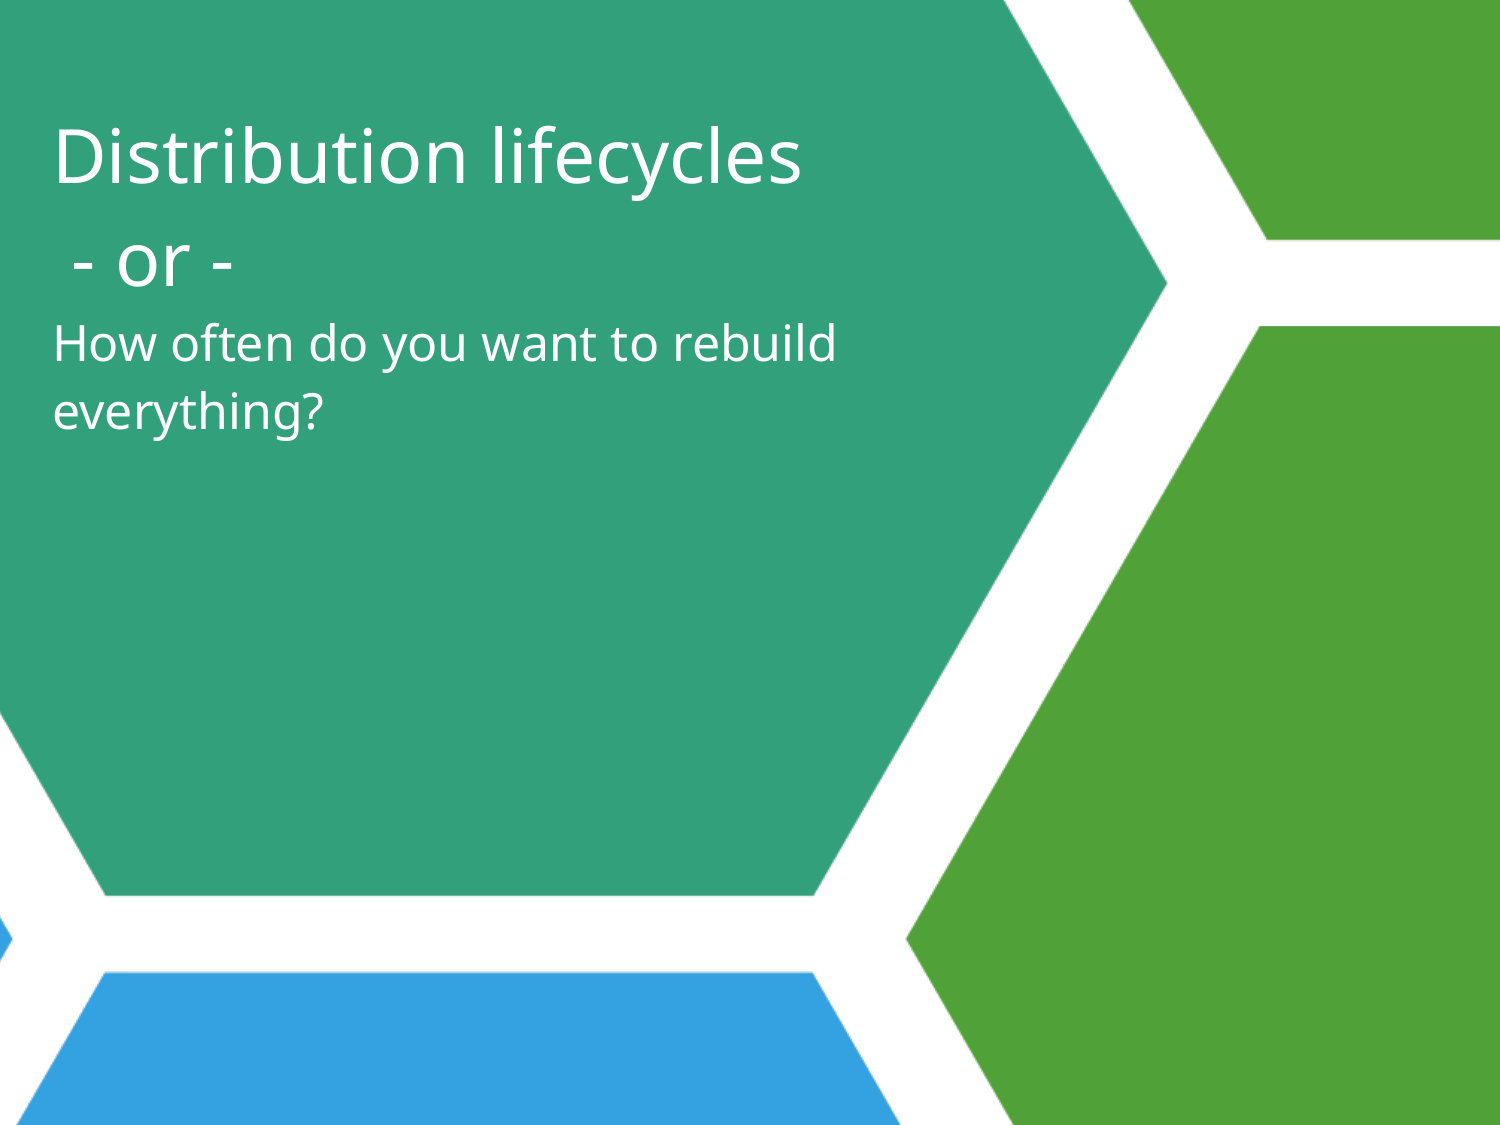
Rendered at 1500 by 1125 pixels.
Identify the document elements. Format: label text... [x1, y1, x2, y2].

picture [0, 0, 1500, 1125]
title Distribution lifecycles - or - How often do you want to rebuild everything? [52, 147, 1099, 401]
